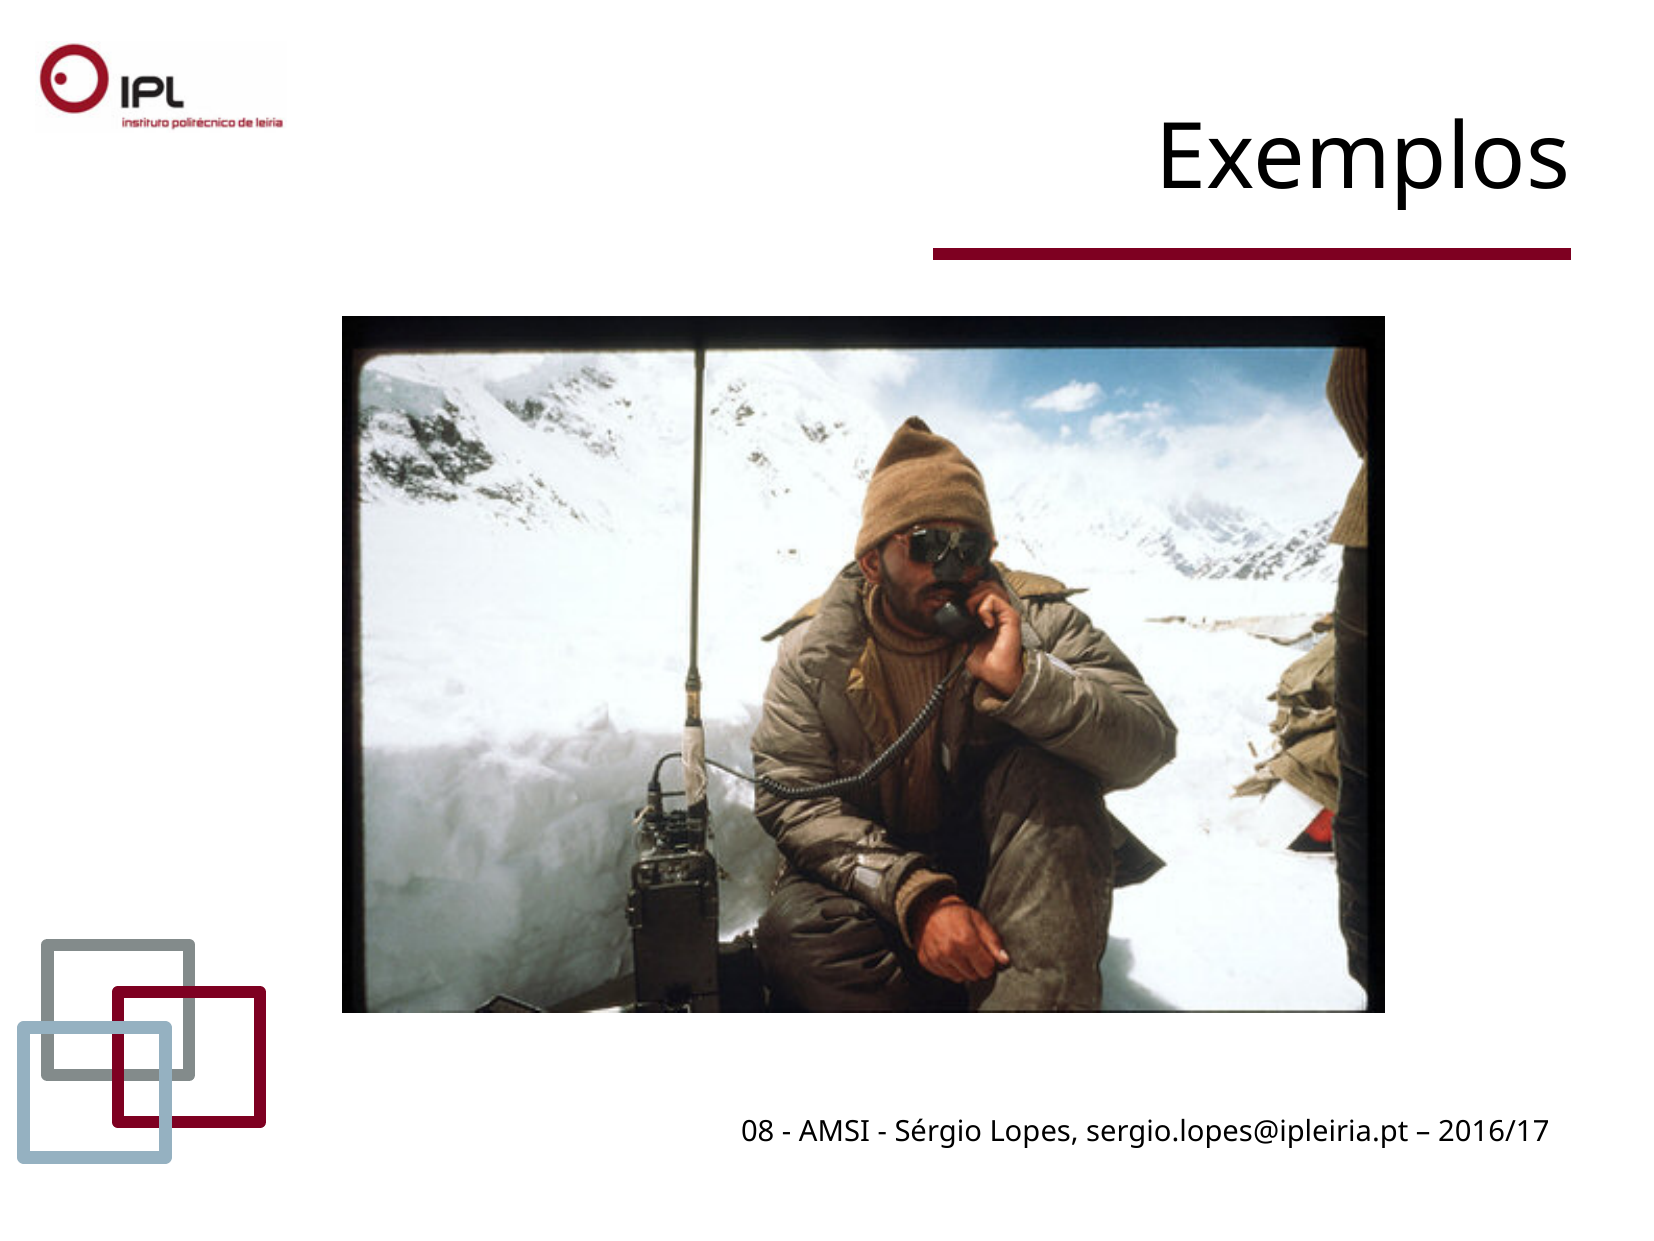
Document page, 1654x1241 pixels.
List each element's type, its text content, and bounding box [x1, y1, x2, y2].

picture [342, 316, 1385, 1013]
picture [35, 41, 291, 133]
title Exemplos [82, 49, 1571, 257]
text_box 08 - AMSI - Sérgio Lopes, sergio.lopes@ipleiria.pt – 2016/17 [242, 1103, 1565, 1158]
